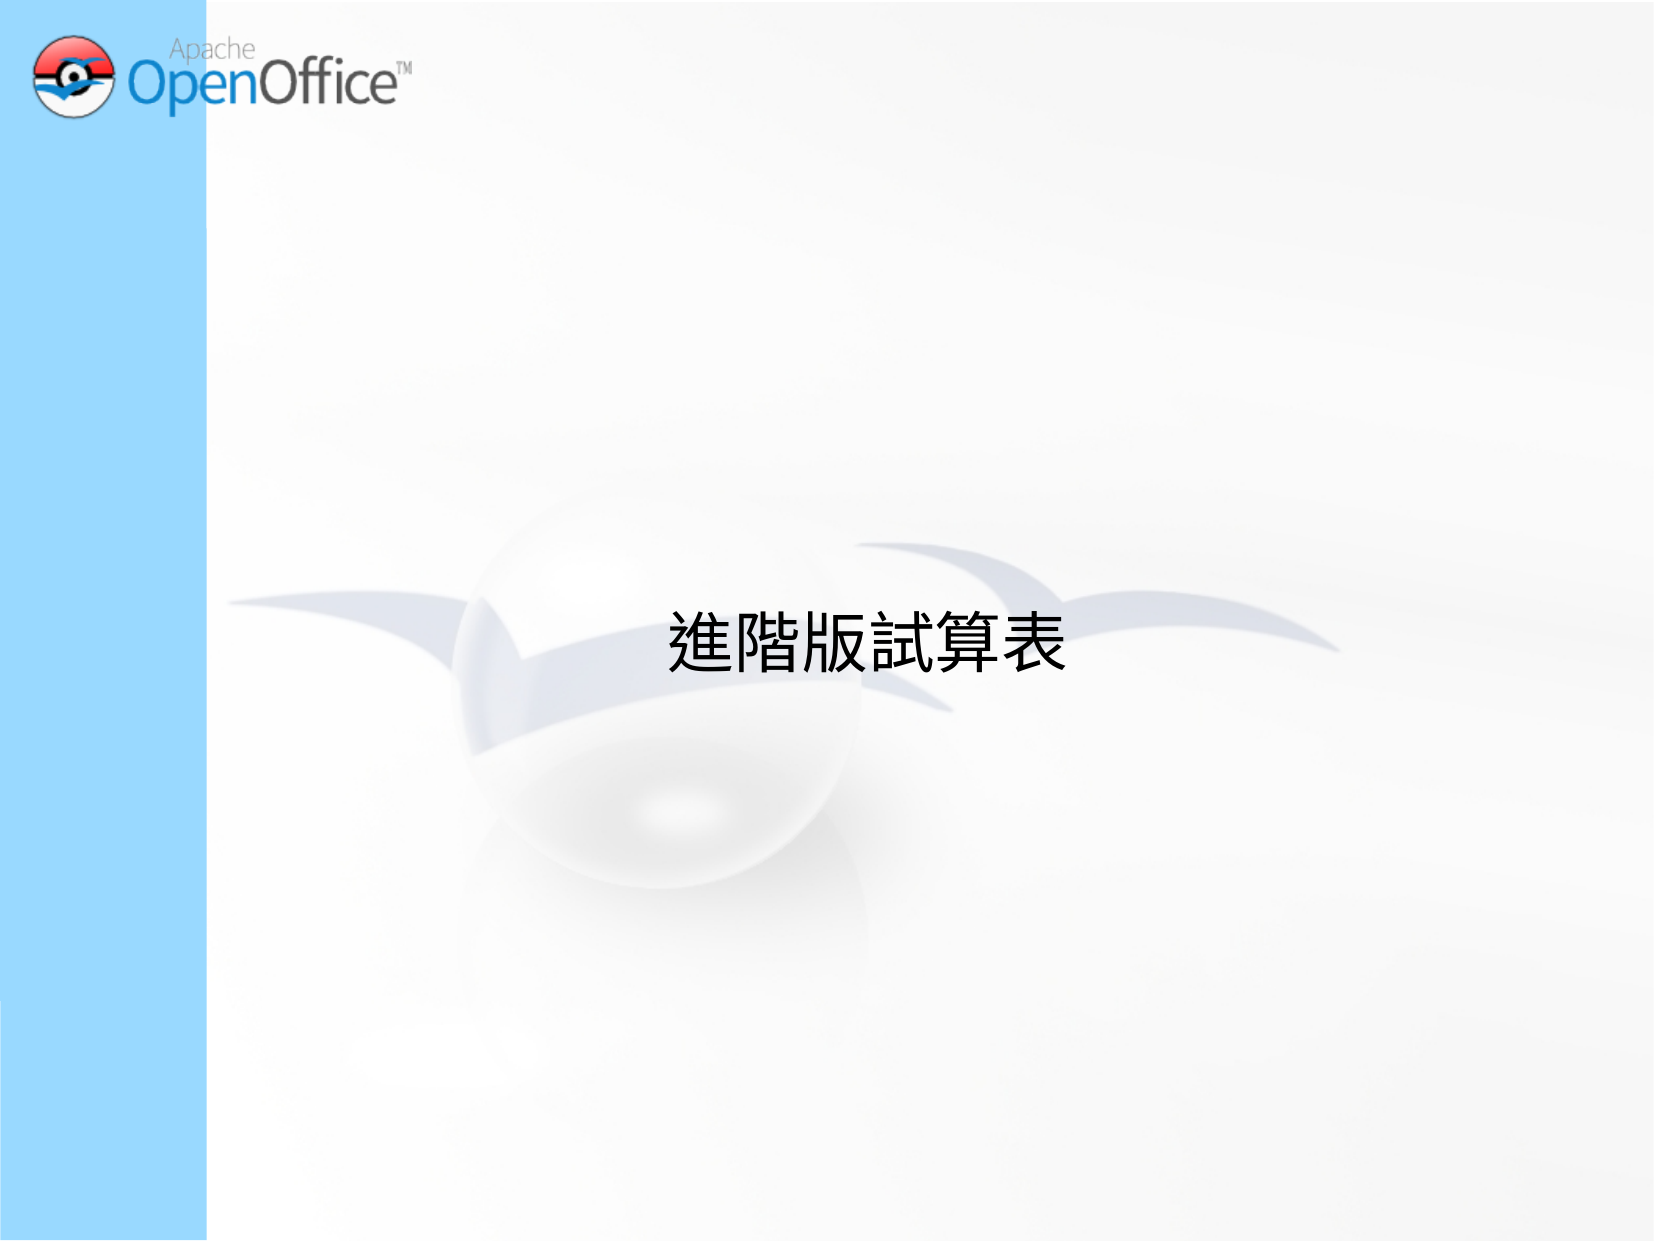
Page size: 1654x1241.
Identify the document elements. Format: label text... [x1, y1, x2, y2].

subtitle 進階版試算表 [165, 108, 1571, 1168]
picture [31, 2, 1654, 1241]
